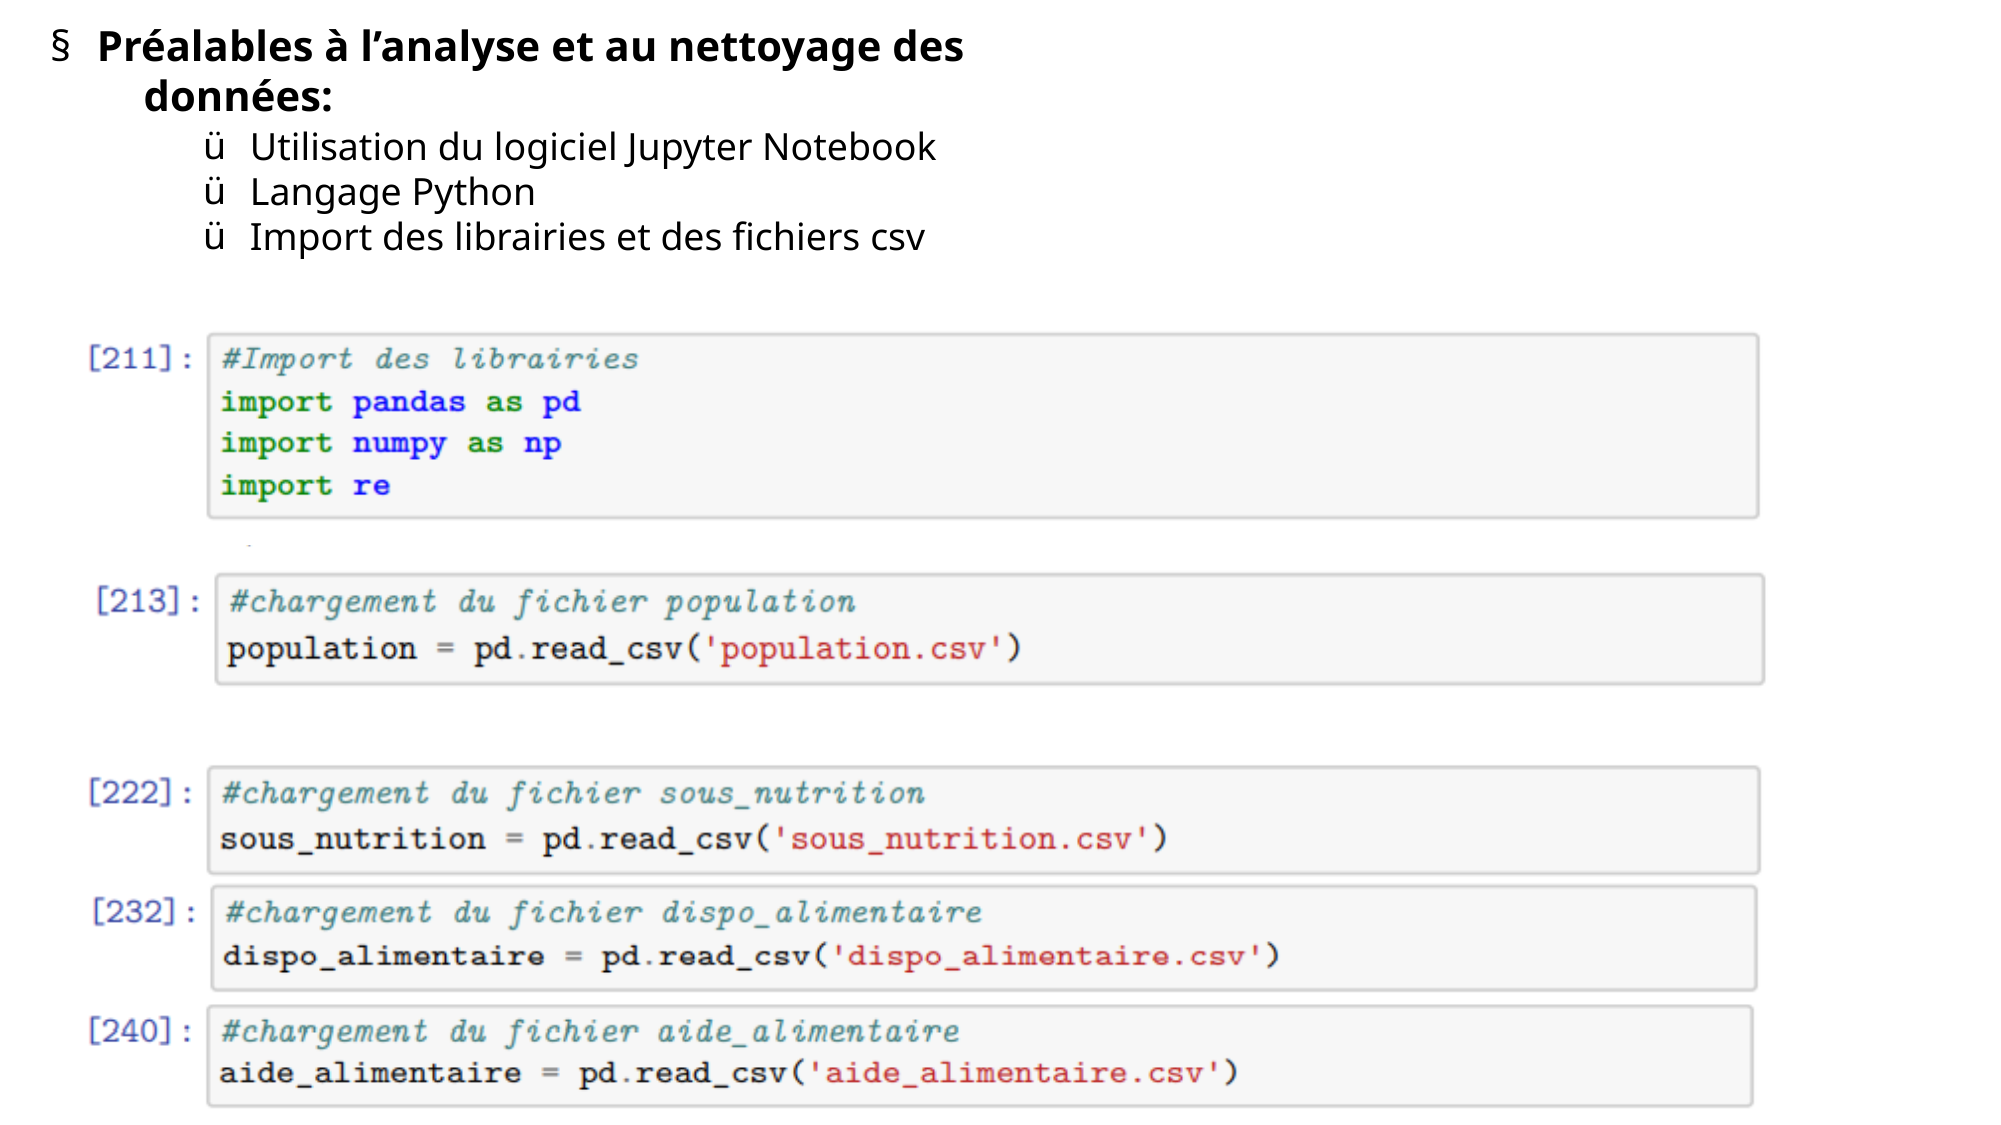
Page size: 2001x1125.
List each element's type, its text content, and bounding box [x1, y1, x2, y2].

text_box Préalables à l’analyse et au nettoyage des données: [34, 12, 1034, 79]
picture [34, 746, 1867, 1125]
picture [64, 545, 1897, 698]
text_box Utilisation du logiciel Jupyter Notebook Langage Python Import des librairies et des fichiers csv [188, 70, 1188, 313]
picture [46, 313, 1812, 536]
